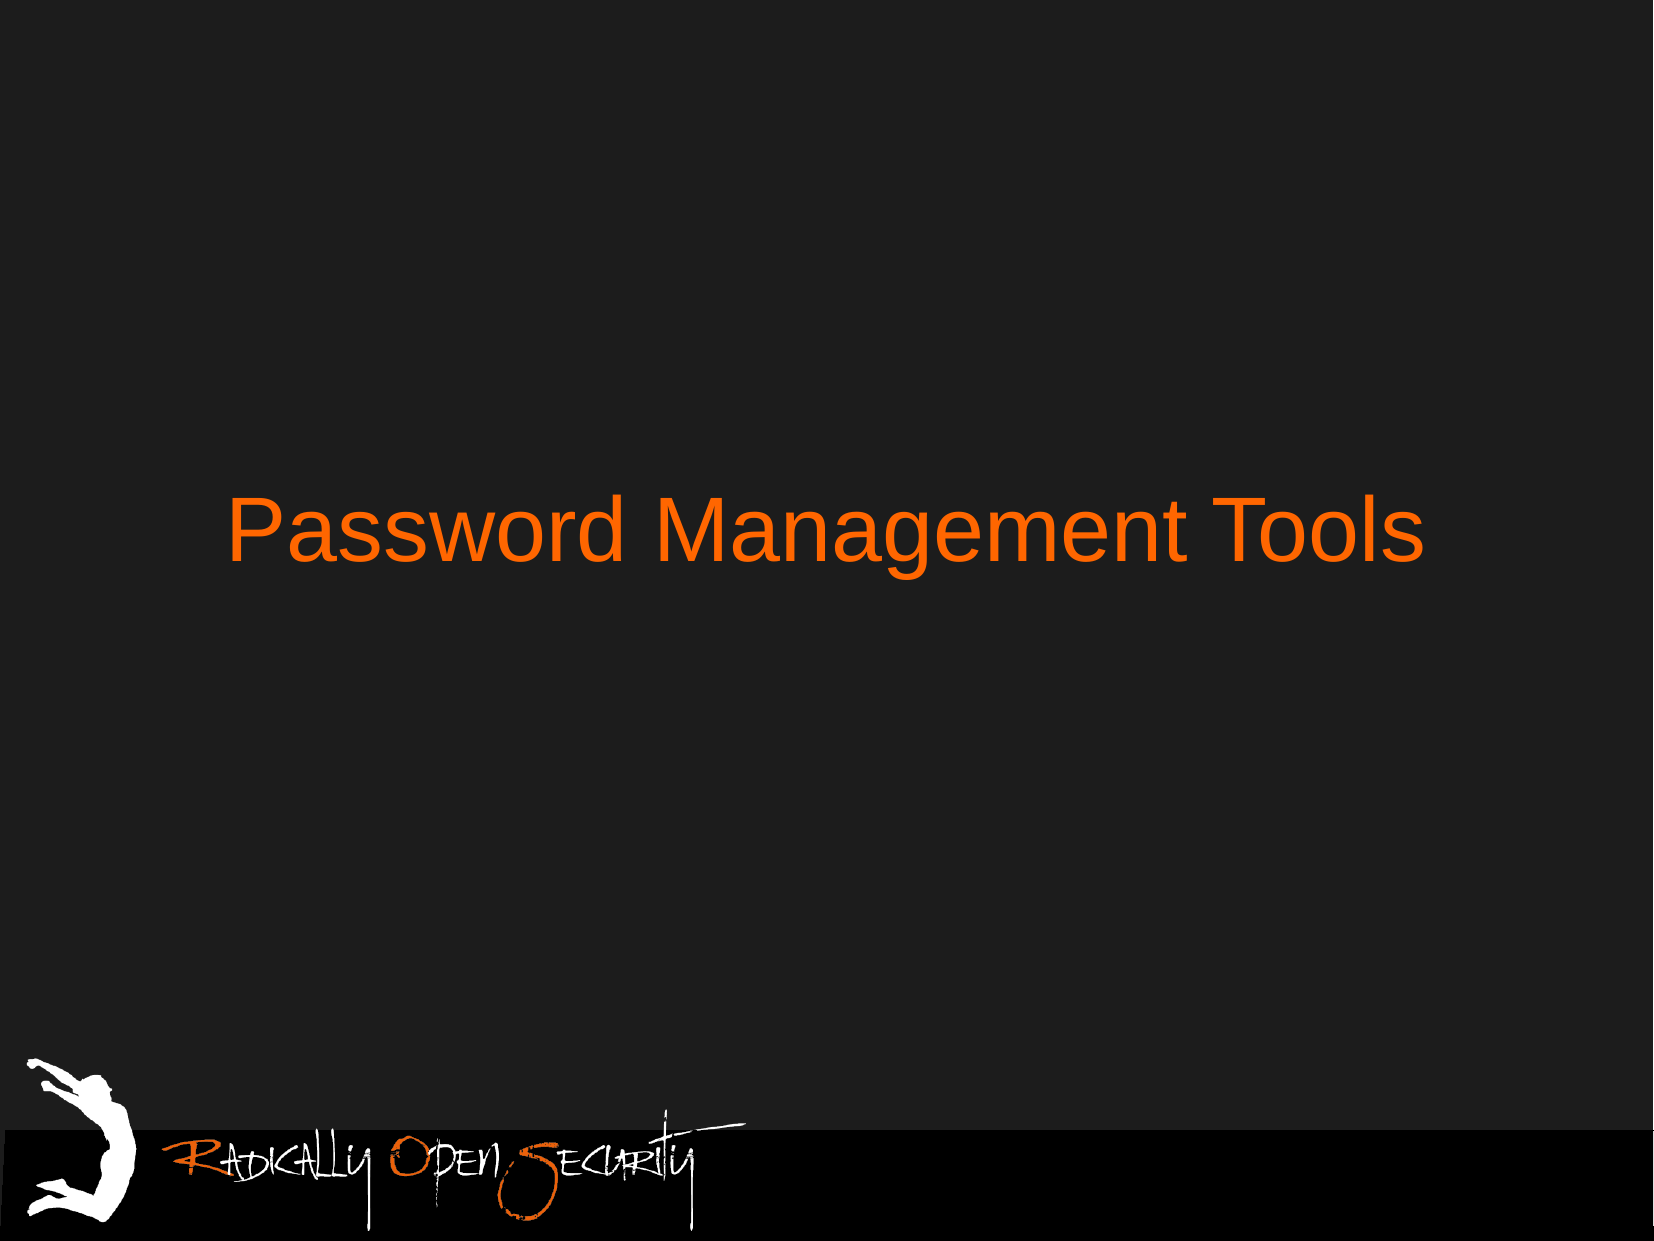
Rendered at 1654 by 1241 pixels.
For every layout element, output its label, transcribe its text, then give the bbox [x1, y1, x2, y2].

picture [0, 1022, 778, 1241]
subtitle Password Management Tools [82, 49, 1571, 1010]
